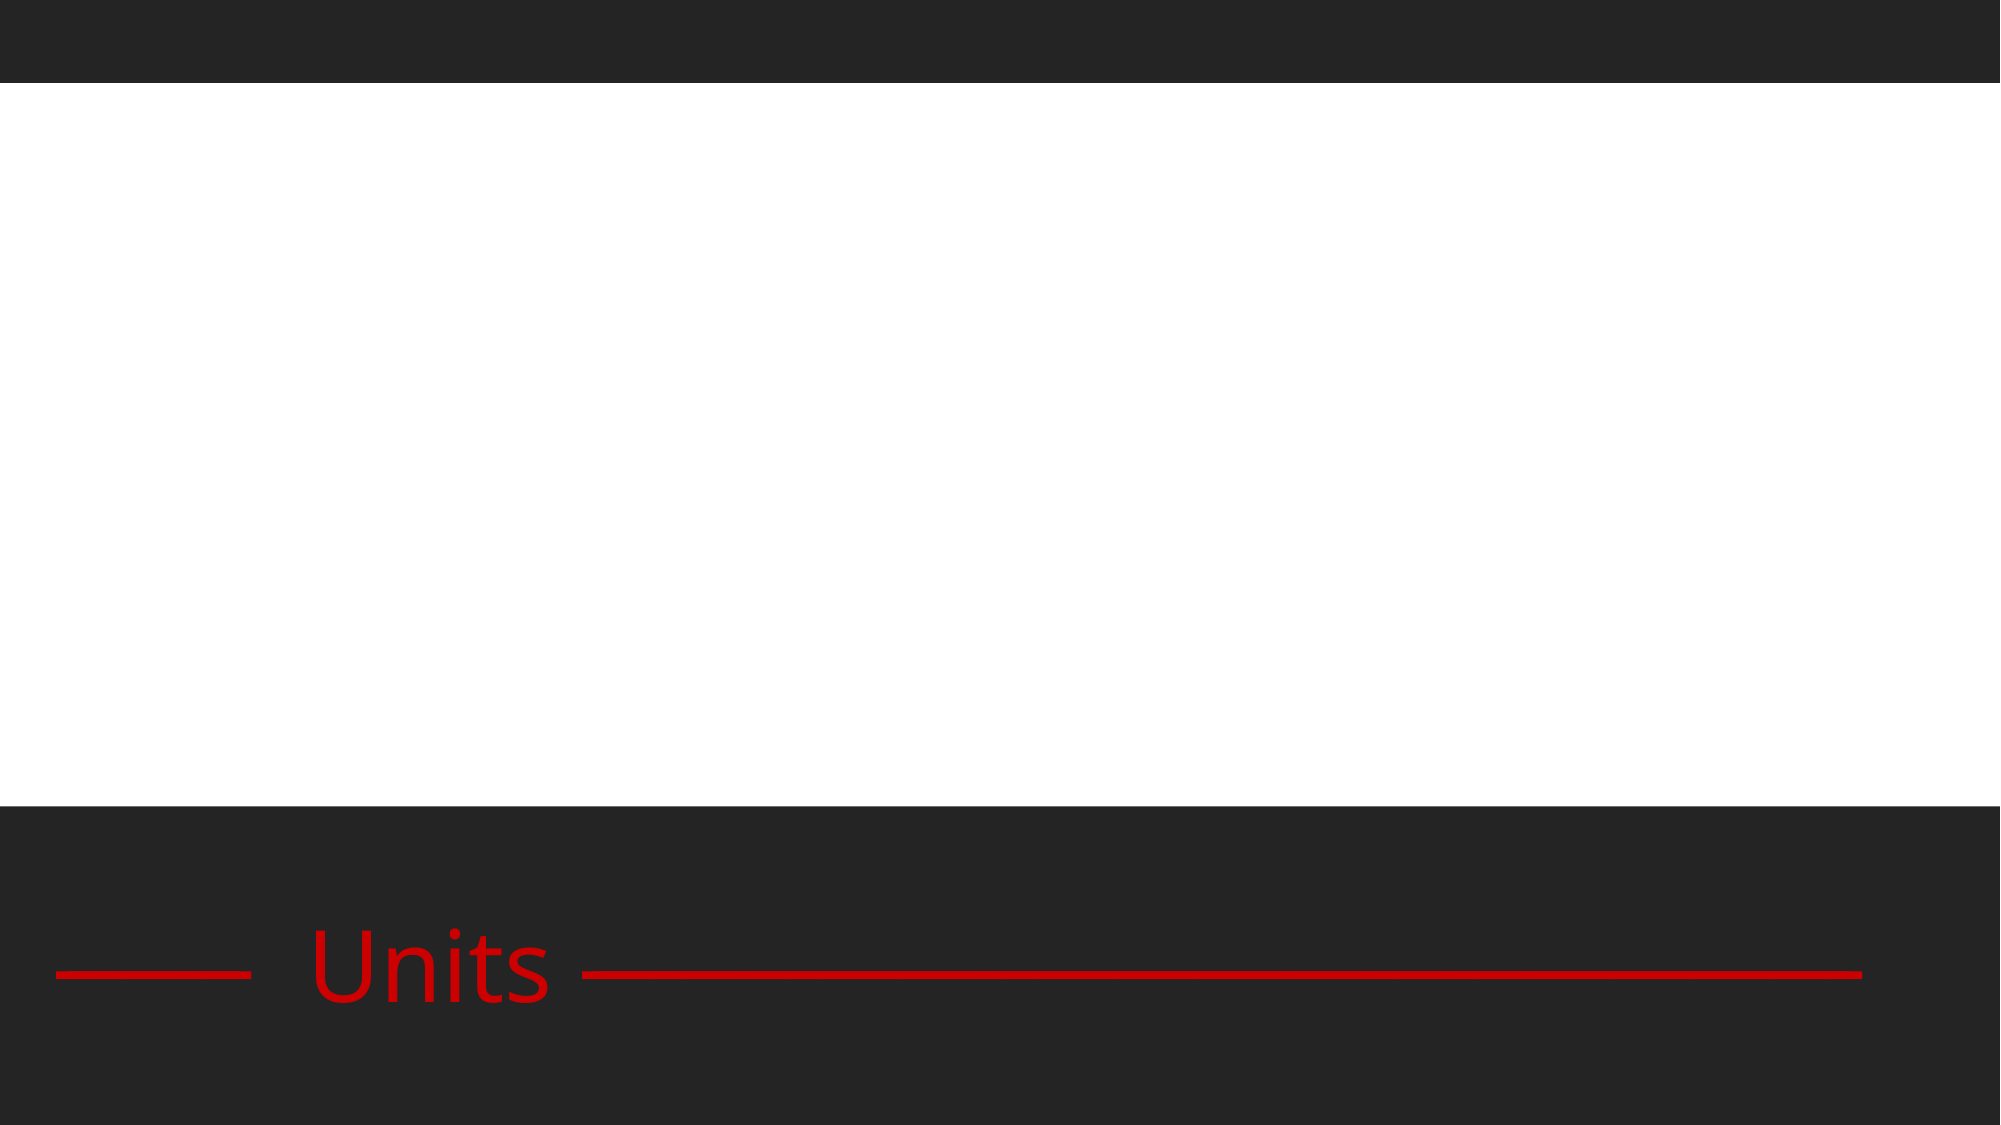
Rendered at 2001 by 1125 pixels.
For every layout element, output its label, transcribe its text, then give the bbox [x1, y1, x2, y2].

text_box [0, 806, 2000, 1125]
text_box ---------------- Units --------------------------------------------------------------------------------------------------------------- [37, 894, 1963, 1032]
text_box [0, 0, 2000, 83]
